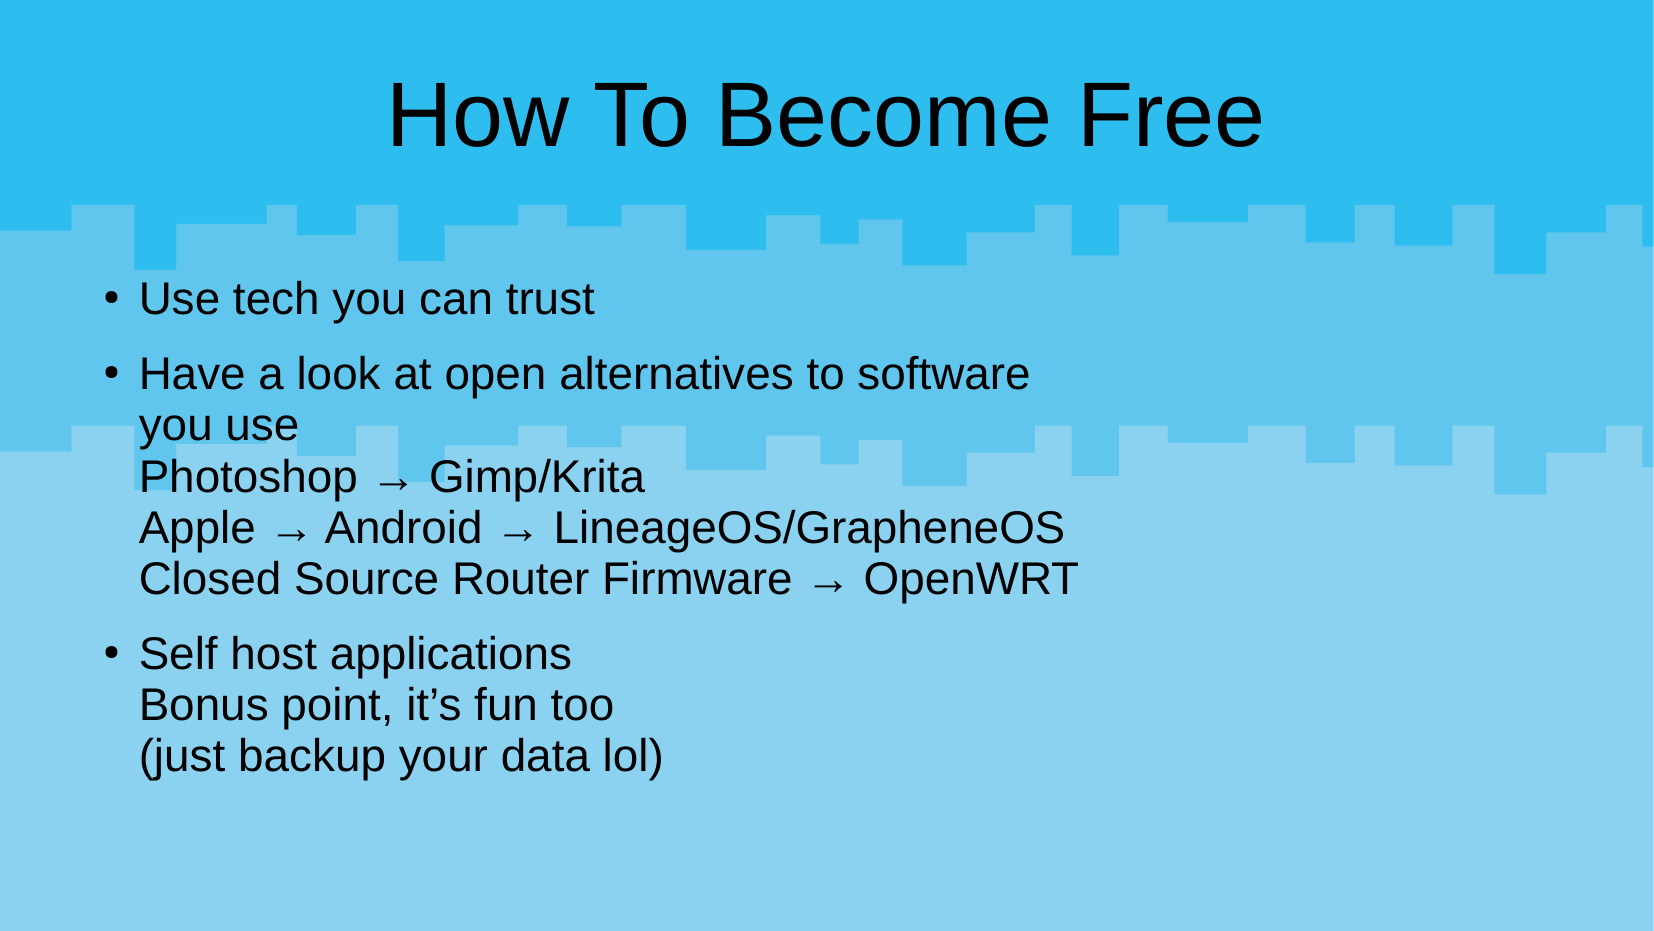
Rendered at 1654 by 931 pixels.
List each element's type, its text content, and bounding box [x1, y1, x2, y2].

title How To Become Free [82, 37, 1571, 193]
text_box Use tech you can trust Have a look at open alternatives to software you use Photoshop → Gimp/Krita Apple → Android → LineageOS/GrapheneOS Closed Source Router Firmware → OpenWRT Self host applications Bonus point, it’s fun too (just backup your data lol) [88, 265, 1123, 886]
picture [0, 0, 1654, 931]
